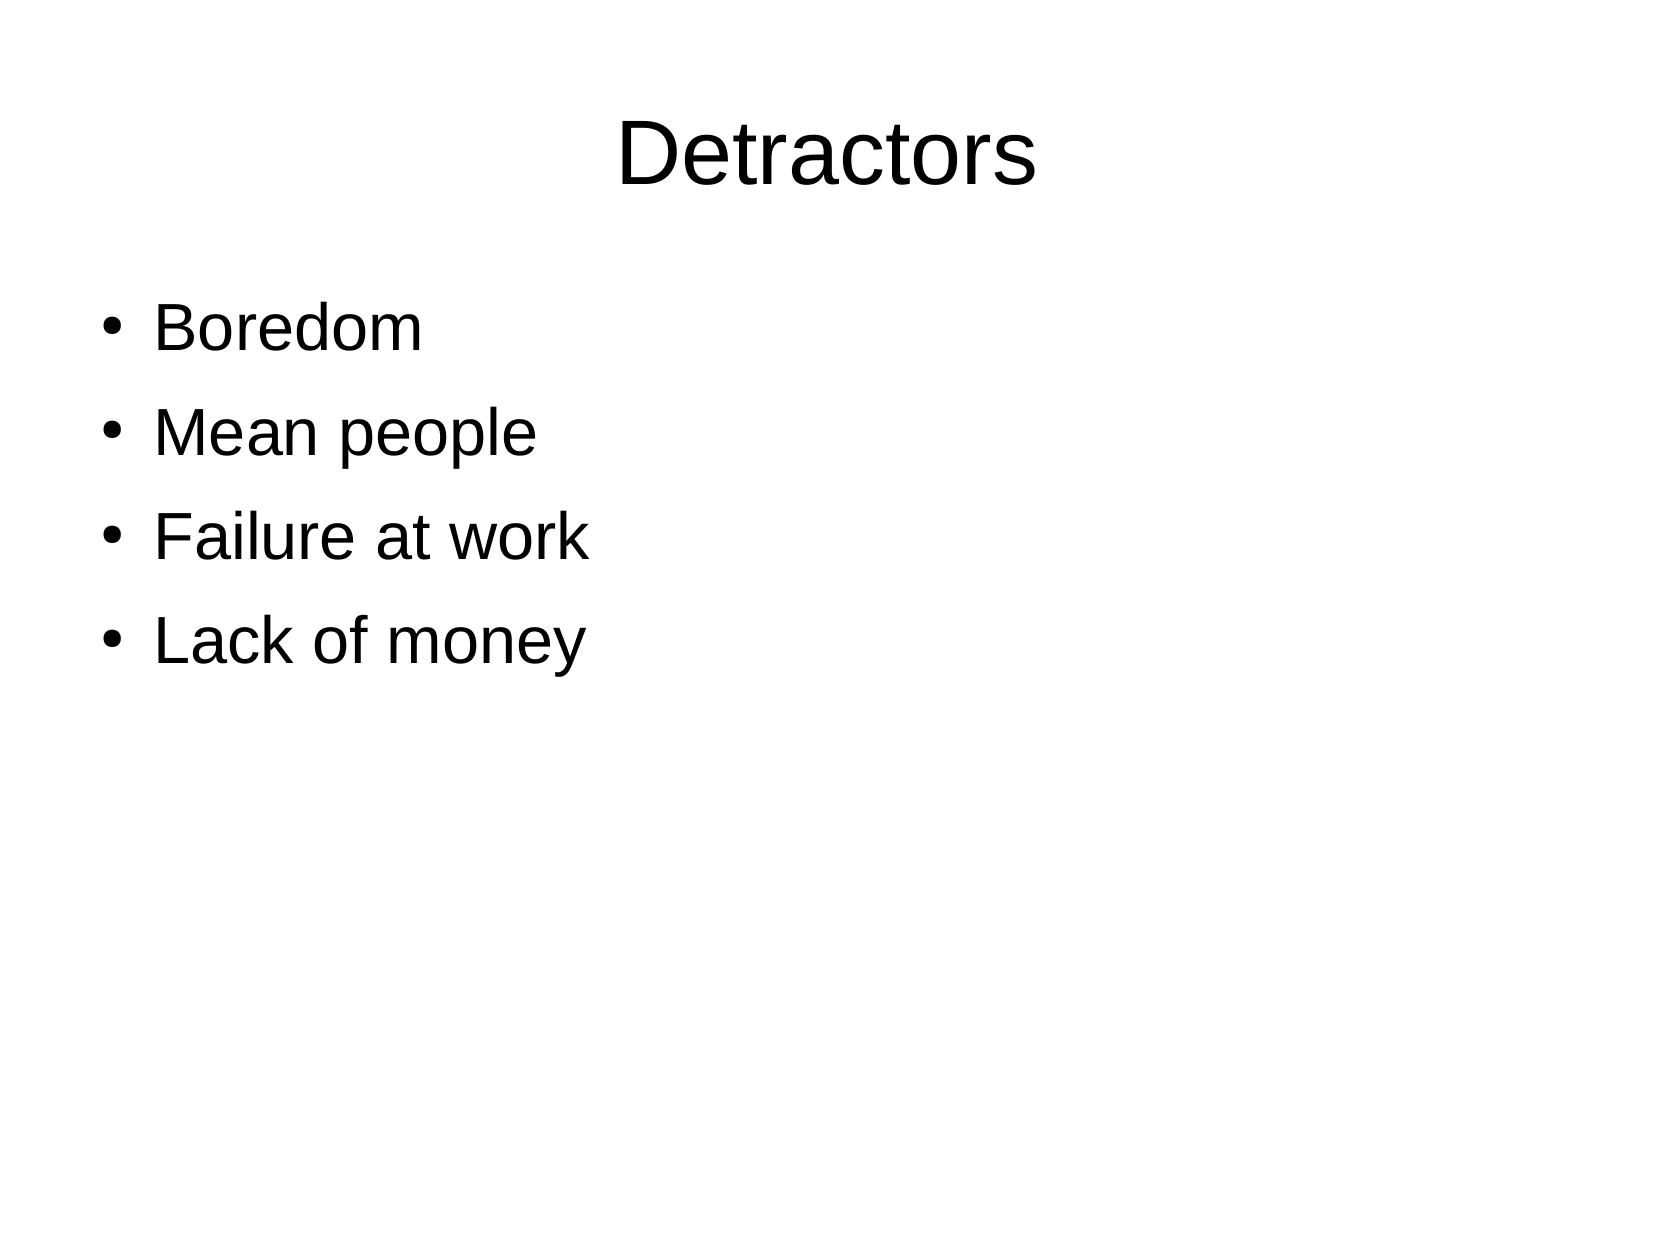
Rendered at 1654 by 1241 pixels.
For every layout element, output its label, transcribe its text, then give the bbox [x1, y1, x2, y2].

title Detractors [82, 49, 1571, 257]
list Boredom Mean people Failure at work Lack of money [82, 290, 1571, 1109]
